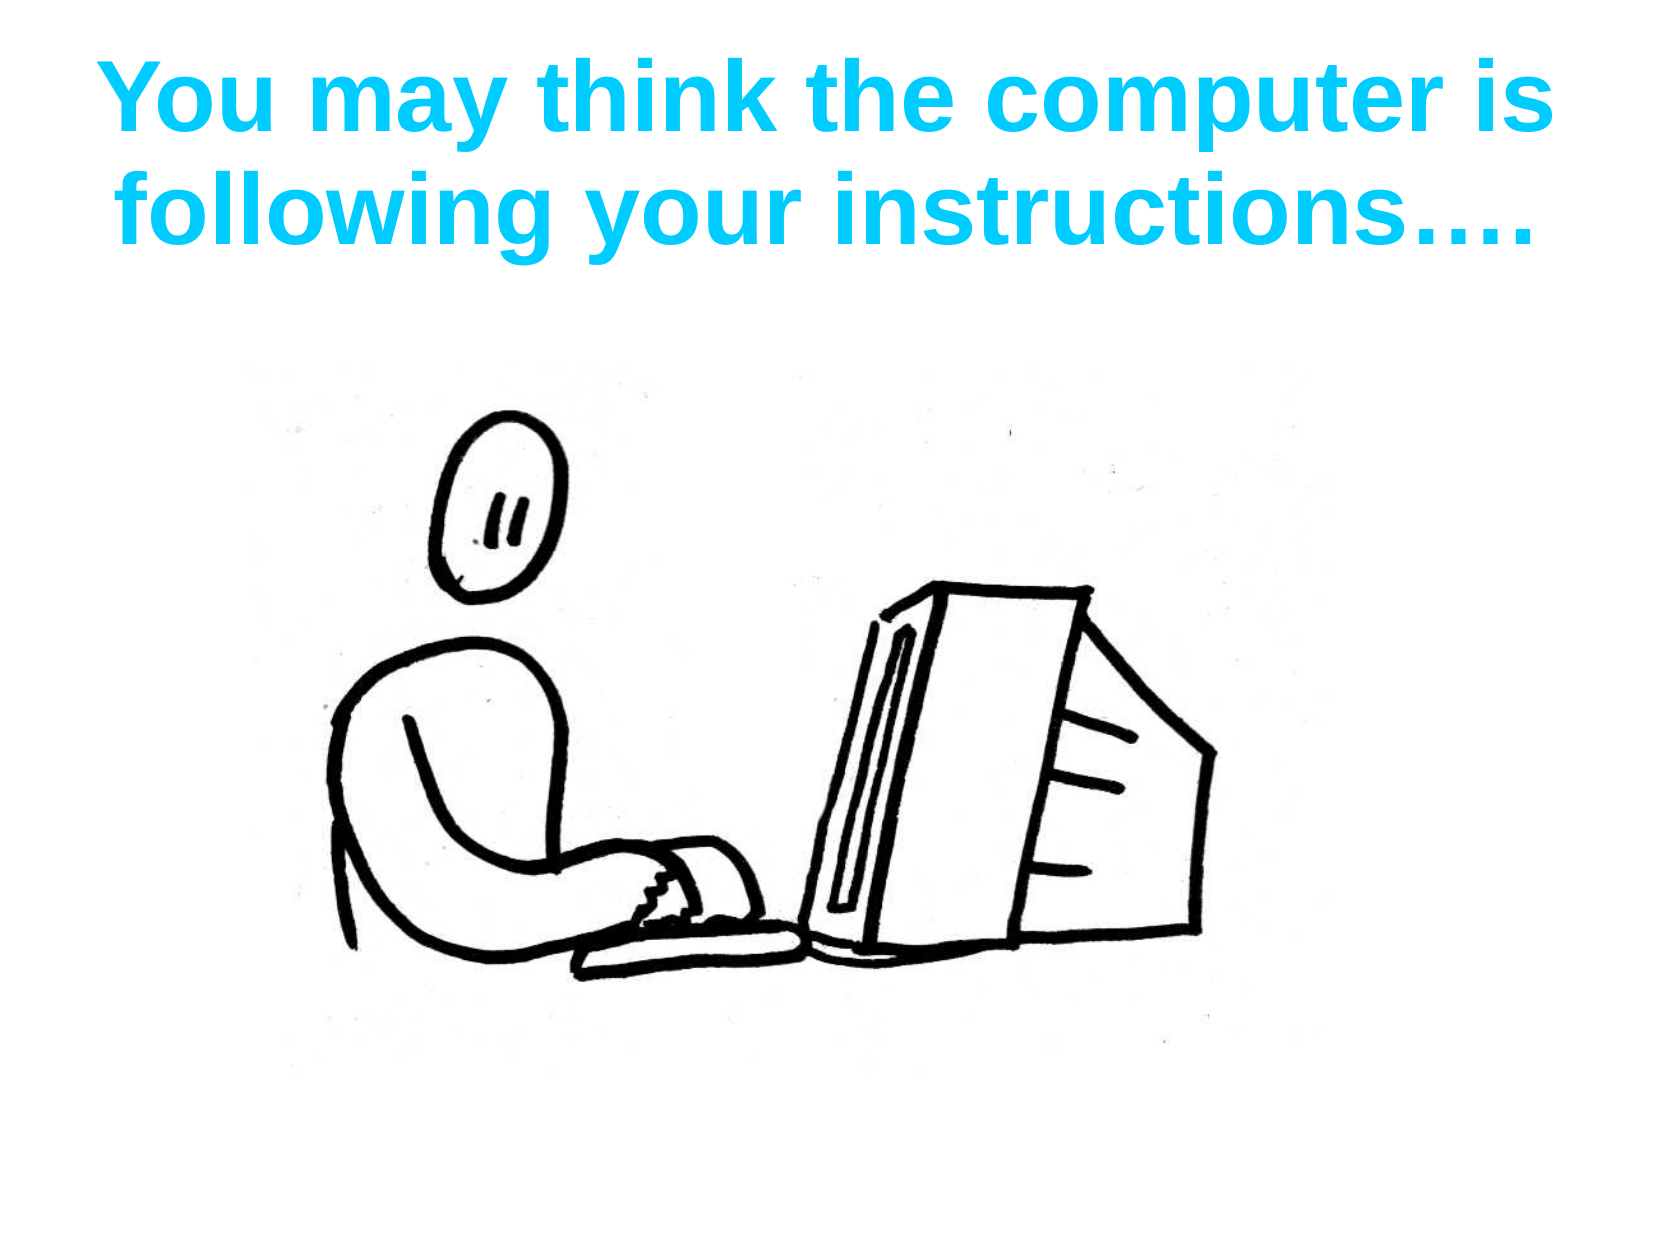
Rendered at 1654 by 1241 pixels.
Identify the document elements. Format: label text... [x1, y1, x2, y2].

title You may think the computer is following your instructions…. [82, 28, 1571, 278]
picture [240, 362, 1333, 1081]
